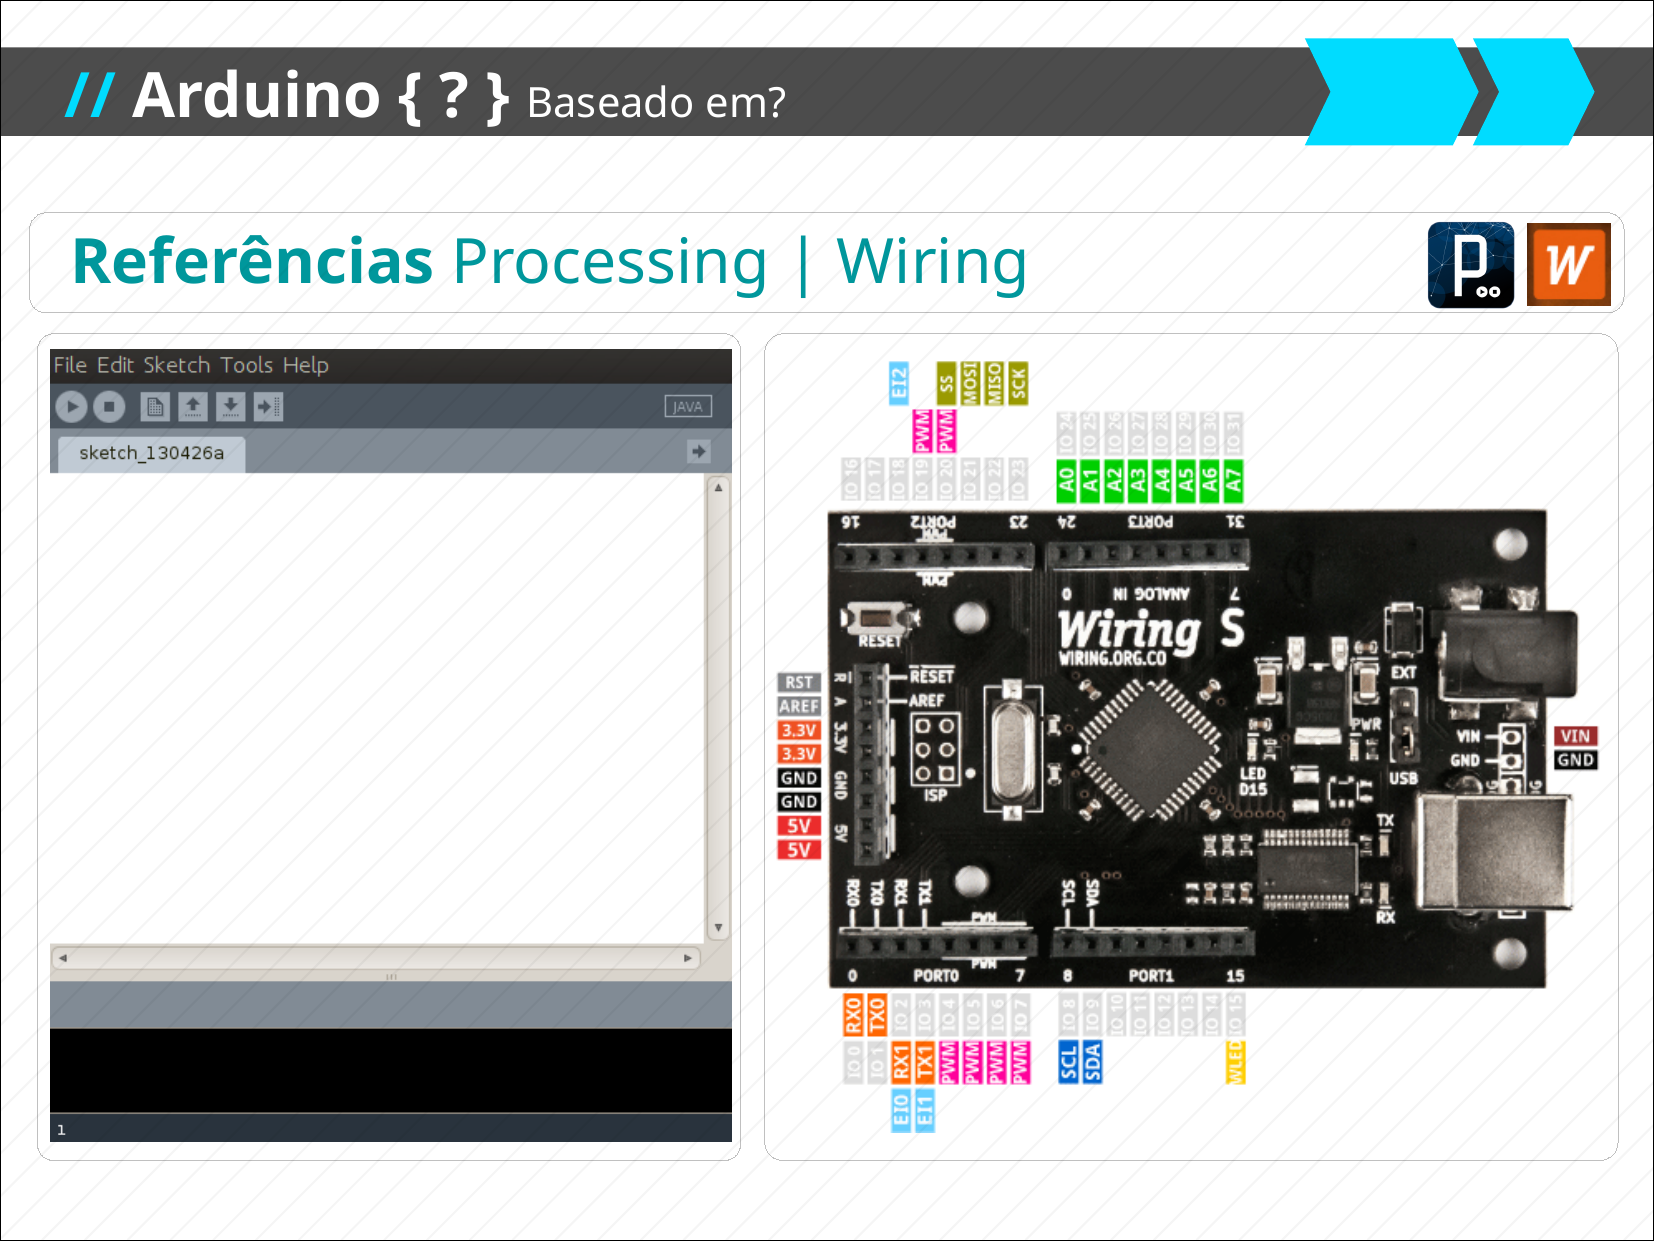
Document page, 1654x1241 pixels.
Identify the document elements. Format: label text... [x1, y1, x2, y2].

picture [1426, 220, 1516, 310]
text_box // Arduino { ? } Baseado em? [49, 29, 844, 141]
picture [1527, 223, 1611, 306]
text_box [0, 0, 1654, 1241]
